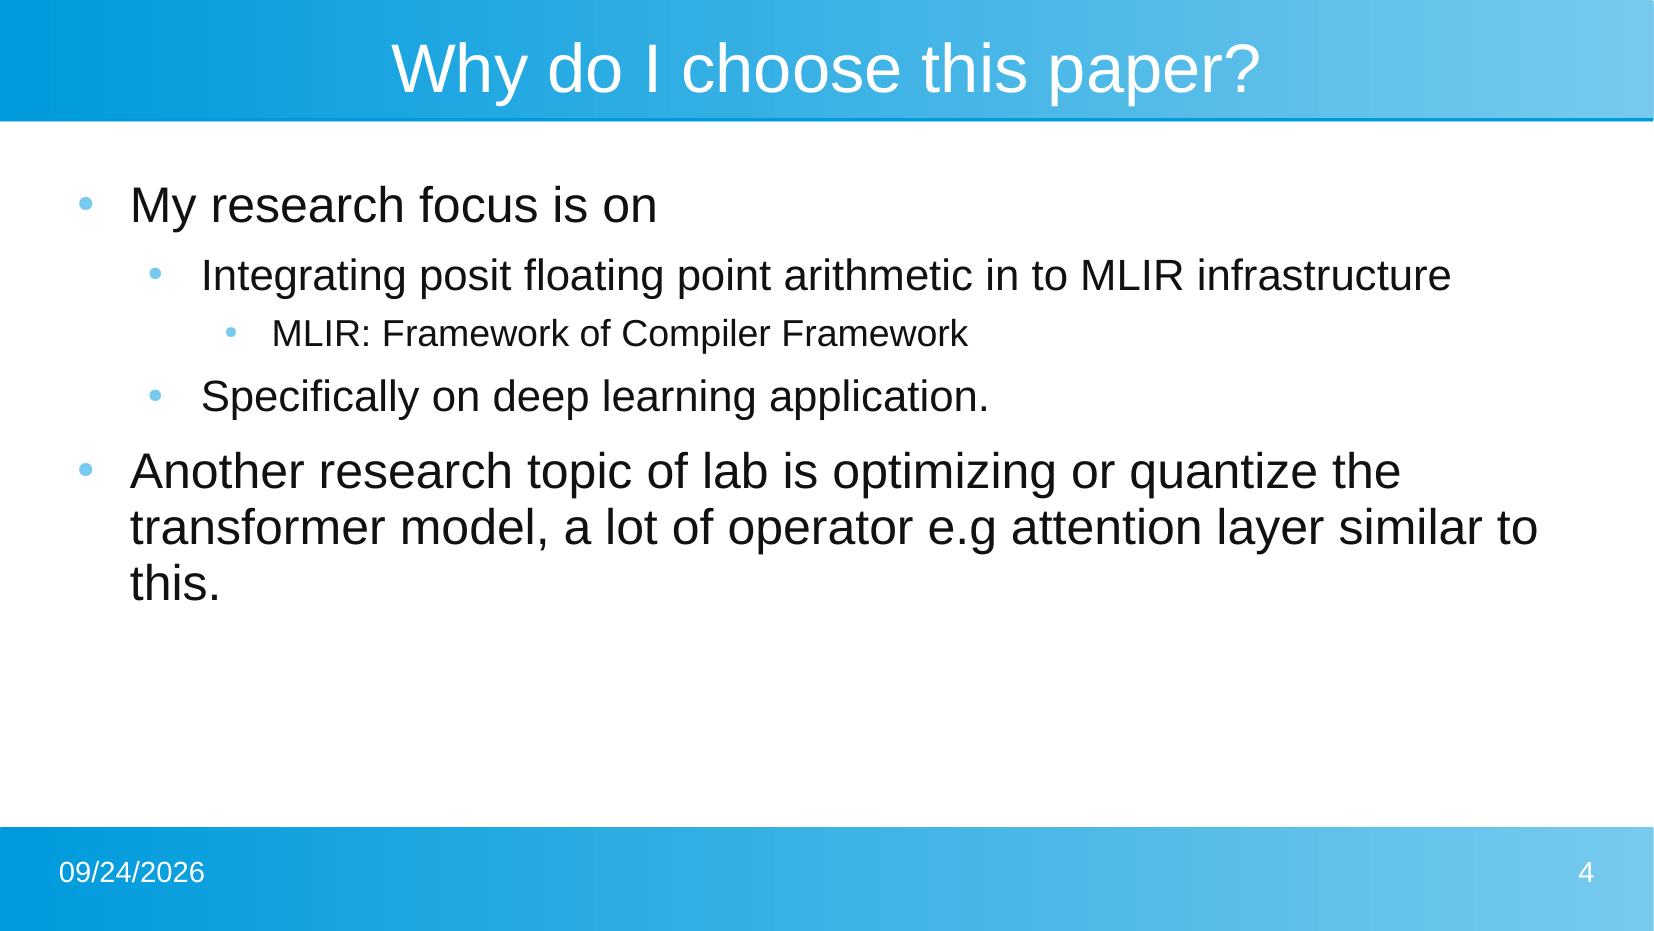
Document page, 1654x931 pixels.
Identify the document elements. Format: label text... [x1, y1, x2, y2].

list My research focus is on Integrating posit floating point arithmetic in to MLIR infrastructure MLIR: Framework of Compiler Framework Specifically on deep learning application. Another research topic of lab is optimizing or quantize the transformer model, a lot of operator e.g attention layer similar to this. [59, 177, 1595, 768]
title Why do I choose this paper? [59, 29, 1595, 108]
